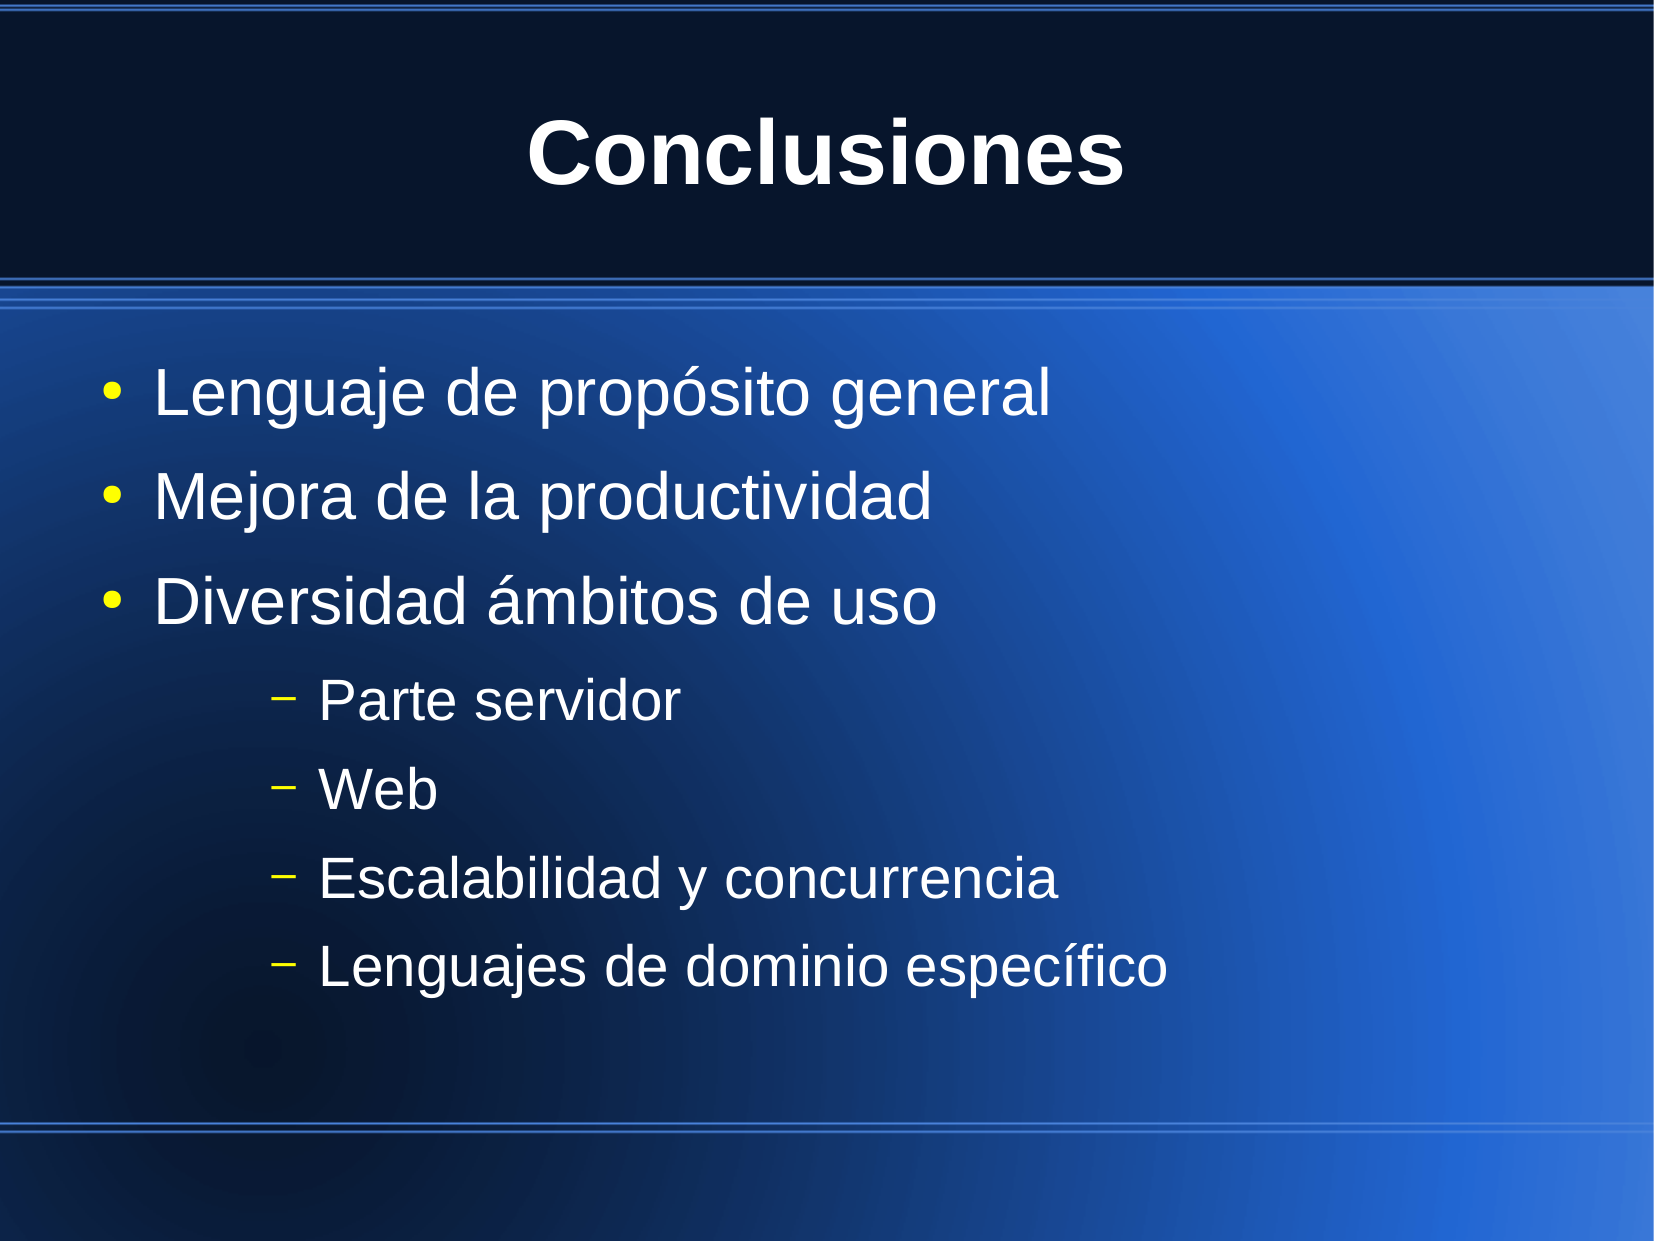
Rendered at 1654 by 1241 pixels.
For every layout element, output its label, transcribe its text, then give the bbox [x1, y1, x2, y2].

picture [0, 0, 1654, 1241]
list Lenguaje de propósito general Mejora de la productividad Diversidad ámbitos de uso Parte servidor Web Escalabilidad y concurrencia Lenguajes de dominio específico [82, 355, 1571, 1174]
title Conclusiones [82, 49, 1571, 257]
